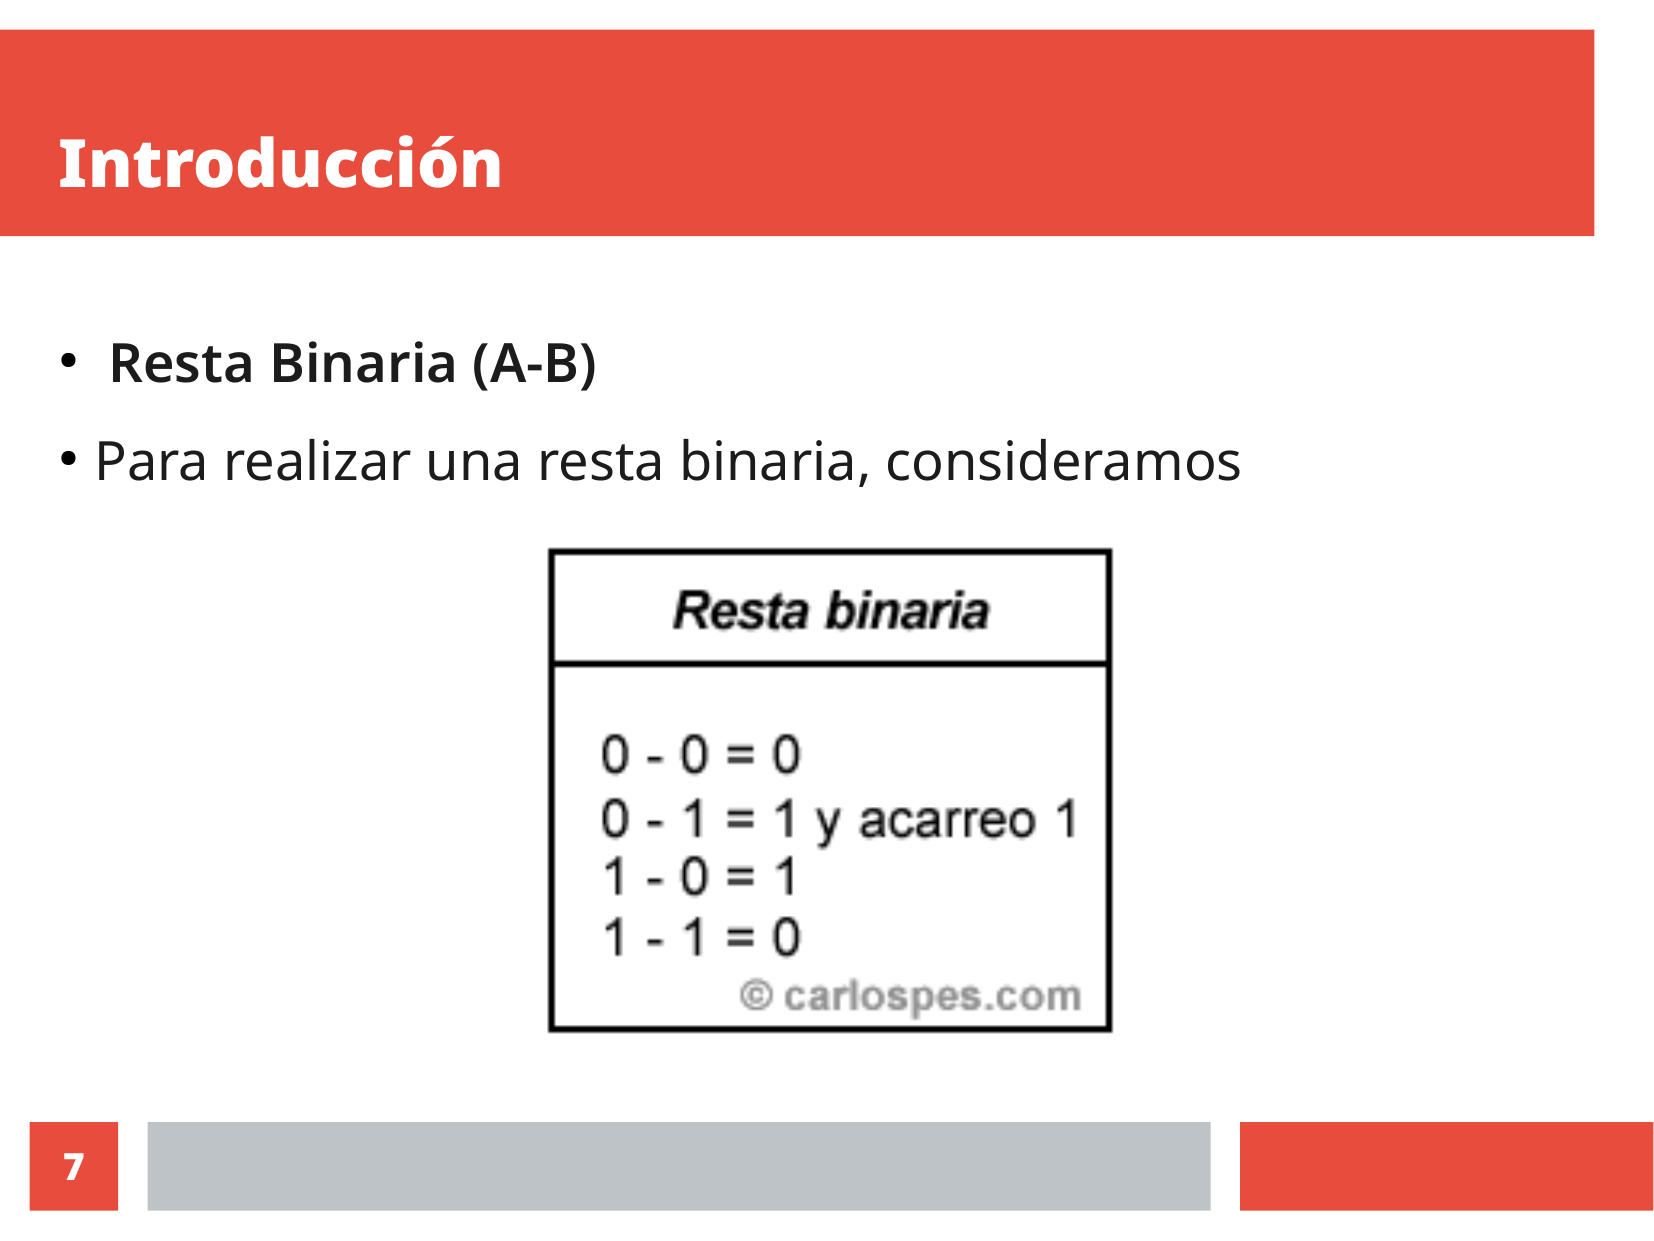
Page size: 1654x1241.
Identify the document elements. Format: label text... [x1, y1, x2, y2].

list Resta Binaria (A-B) Para realizar una resta binaria, consideramos [59, 324, 1565, 1093]
picture [543, 540, 1123, 1040]
title Introducción [59, 59, 1595, 207]
